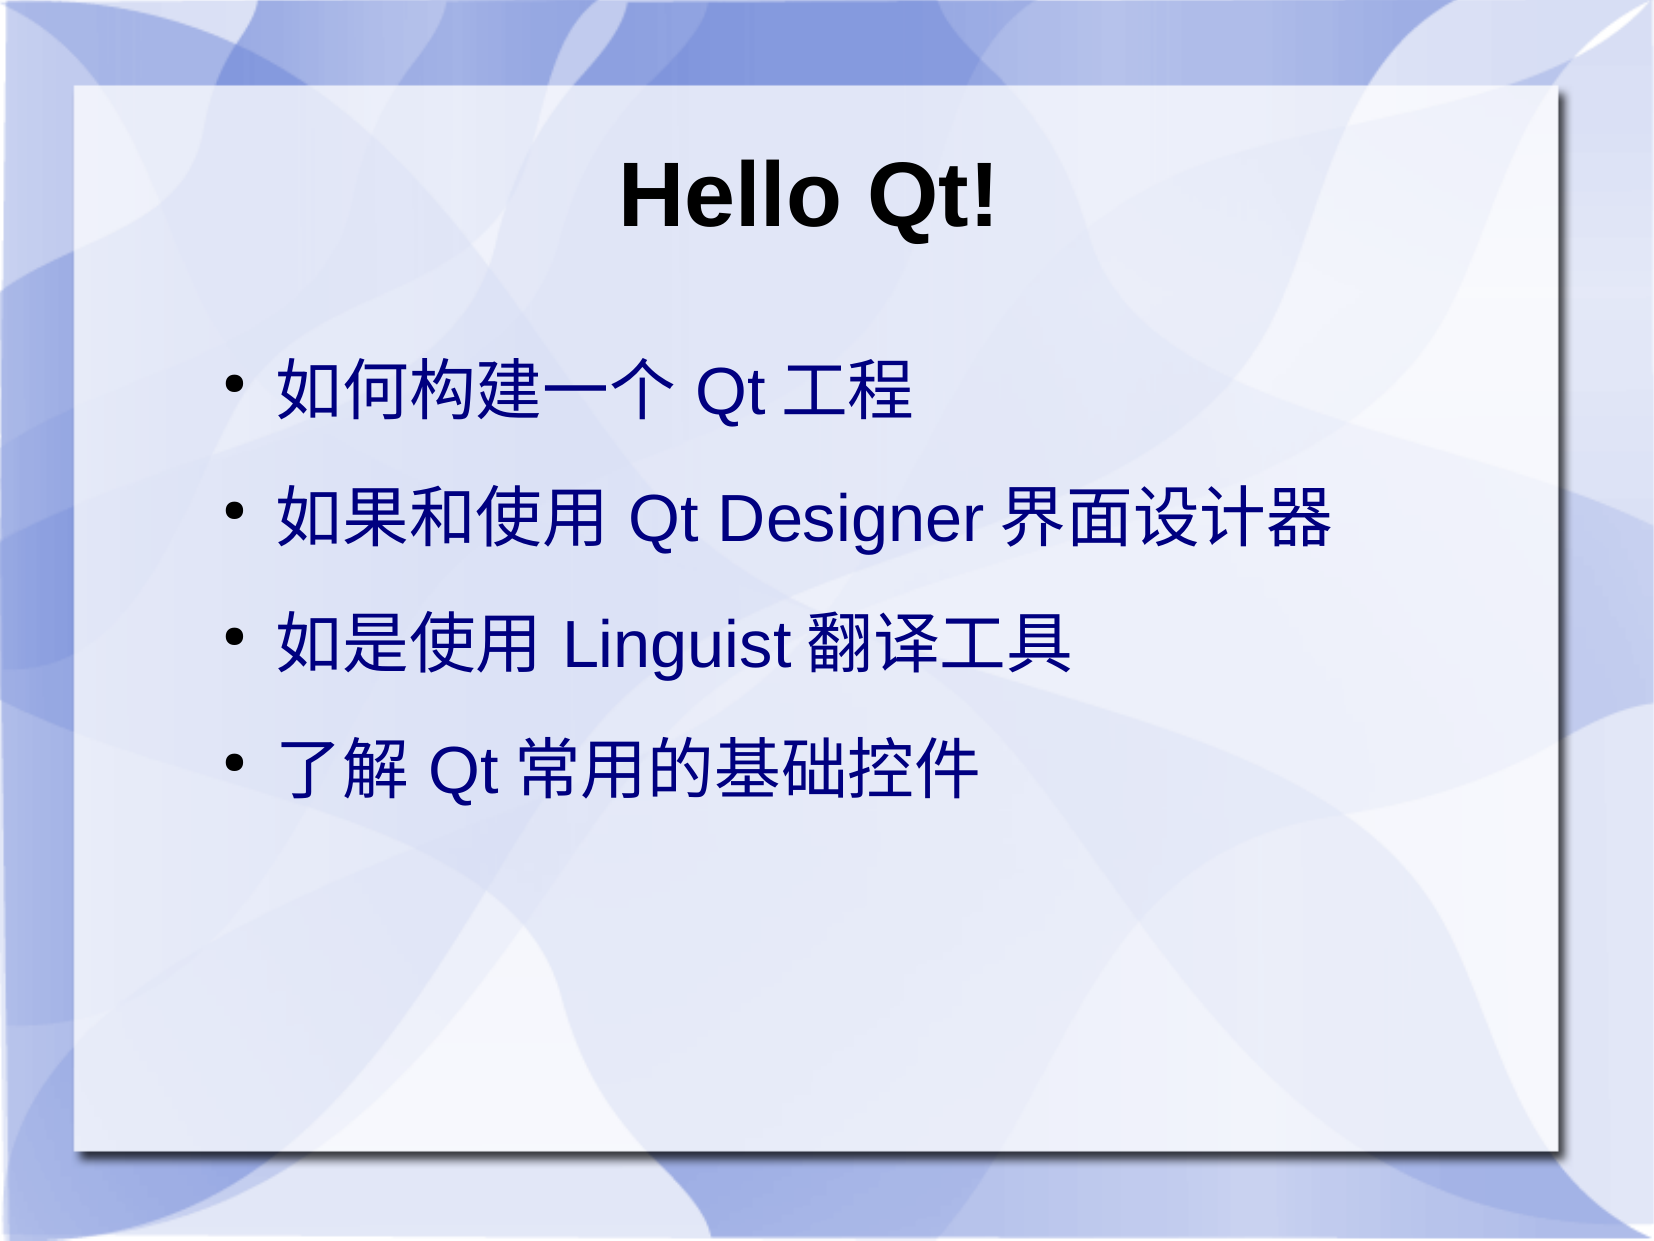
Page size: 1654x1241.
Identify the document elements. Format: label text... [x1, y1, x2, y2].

title Hello Qt! [82, 90, 1536, 298]
picture [0, 0, 1654, 1241]
list 如何构建一个Qt工程 如果和使用Qt Designer界面设计器 如是使用Linguist翻译工具 了解Qt常用的基础控件 [204, 337, 1351, 751]
